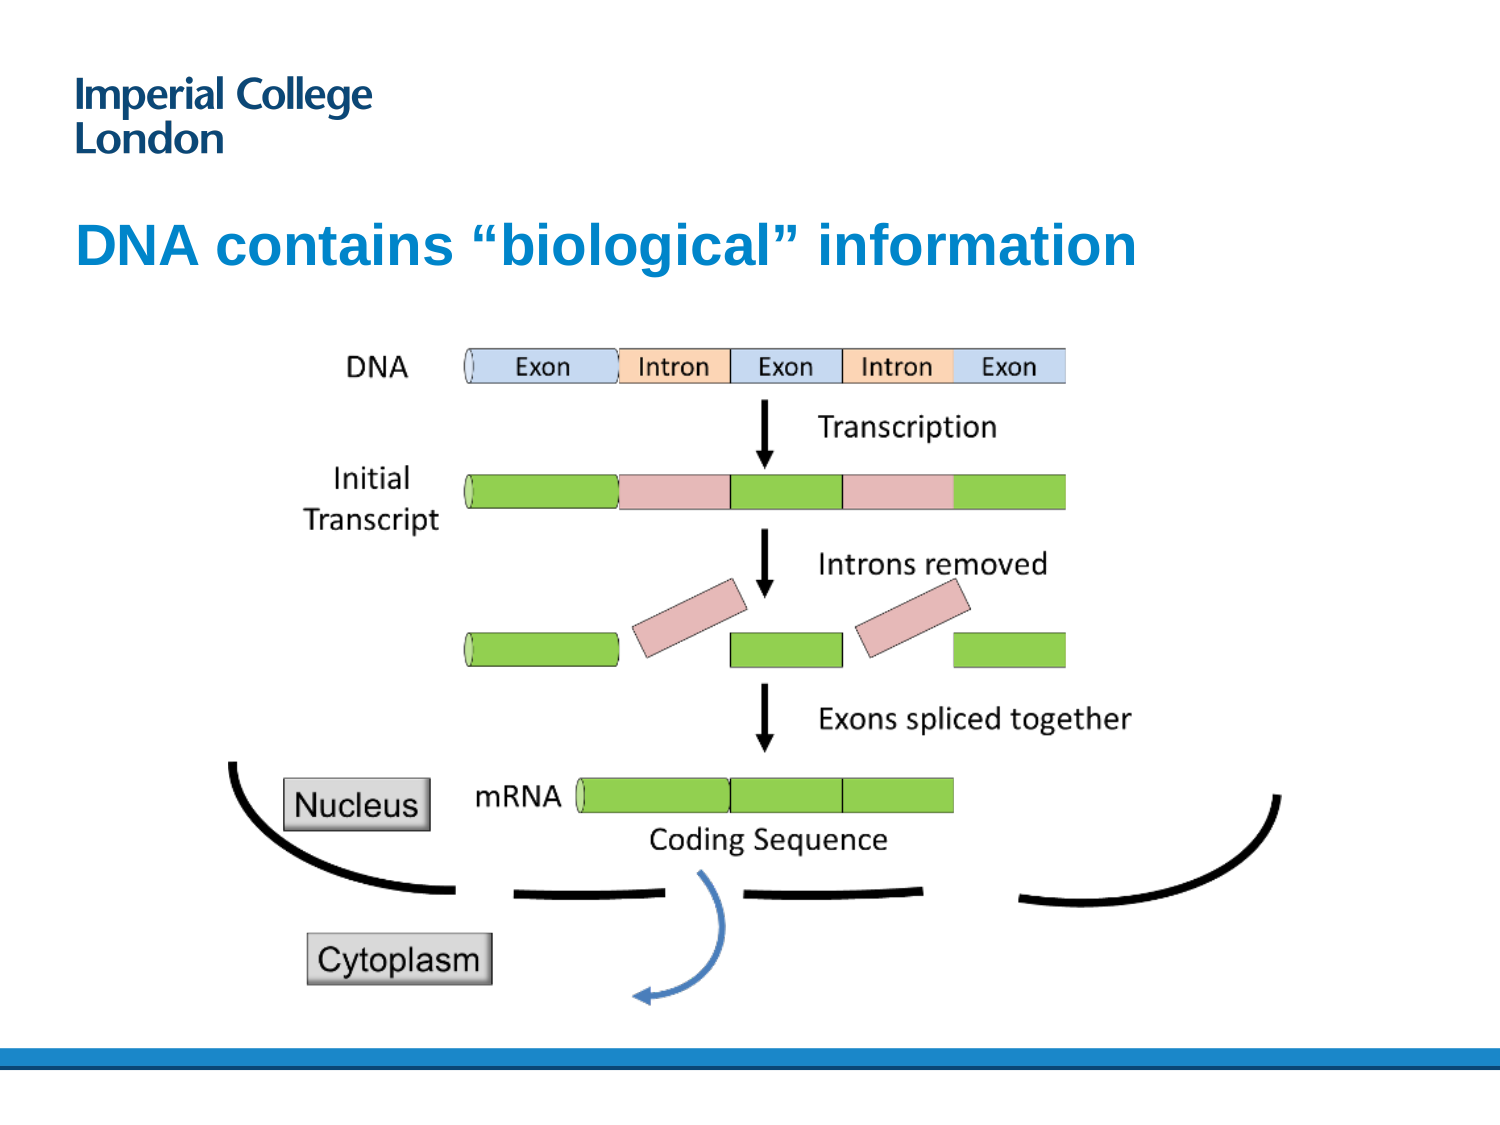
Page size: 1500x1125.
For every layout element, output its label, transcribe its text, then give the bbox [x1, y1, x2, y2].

title DNA contains “biological” information [75, 196, 1425, 281]
picture [0, 0, 1500, 1125]
